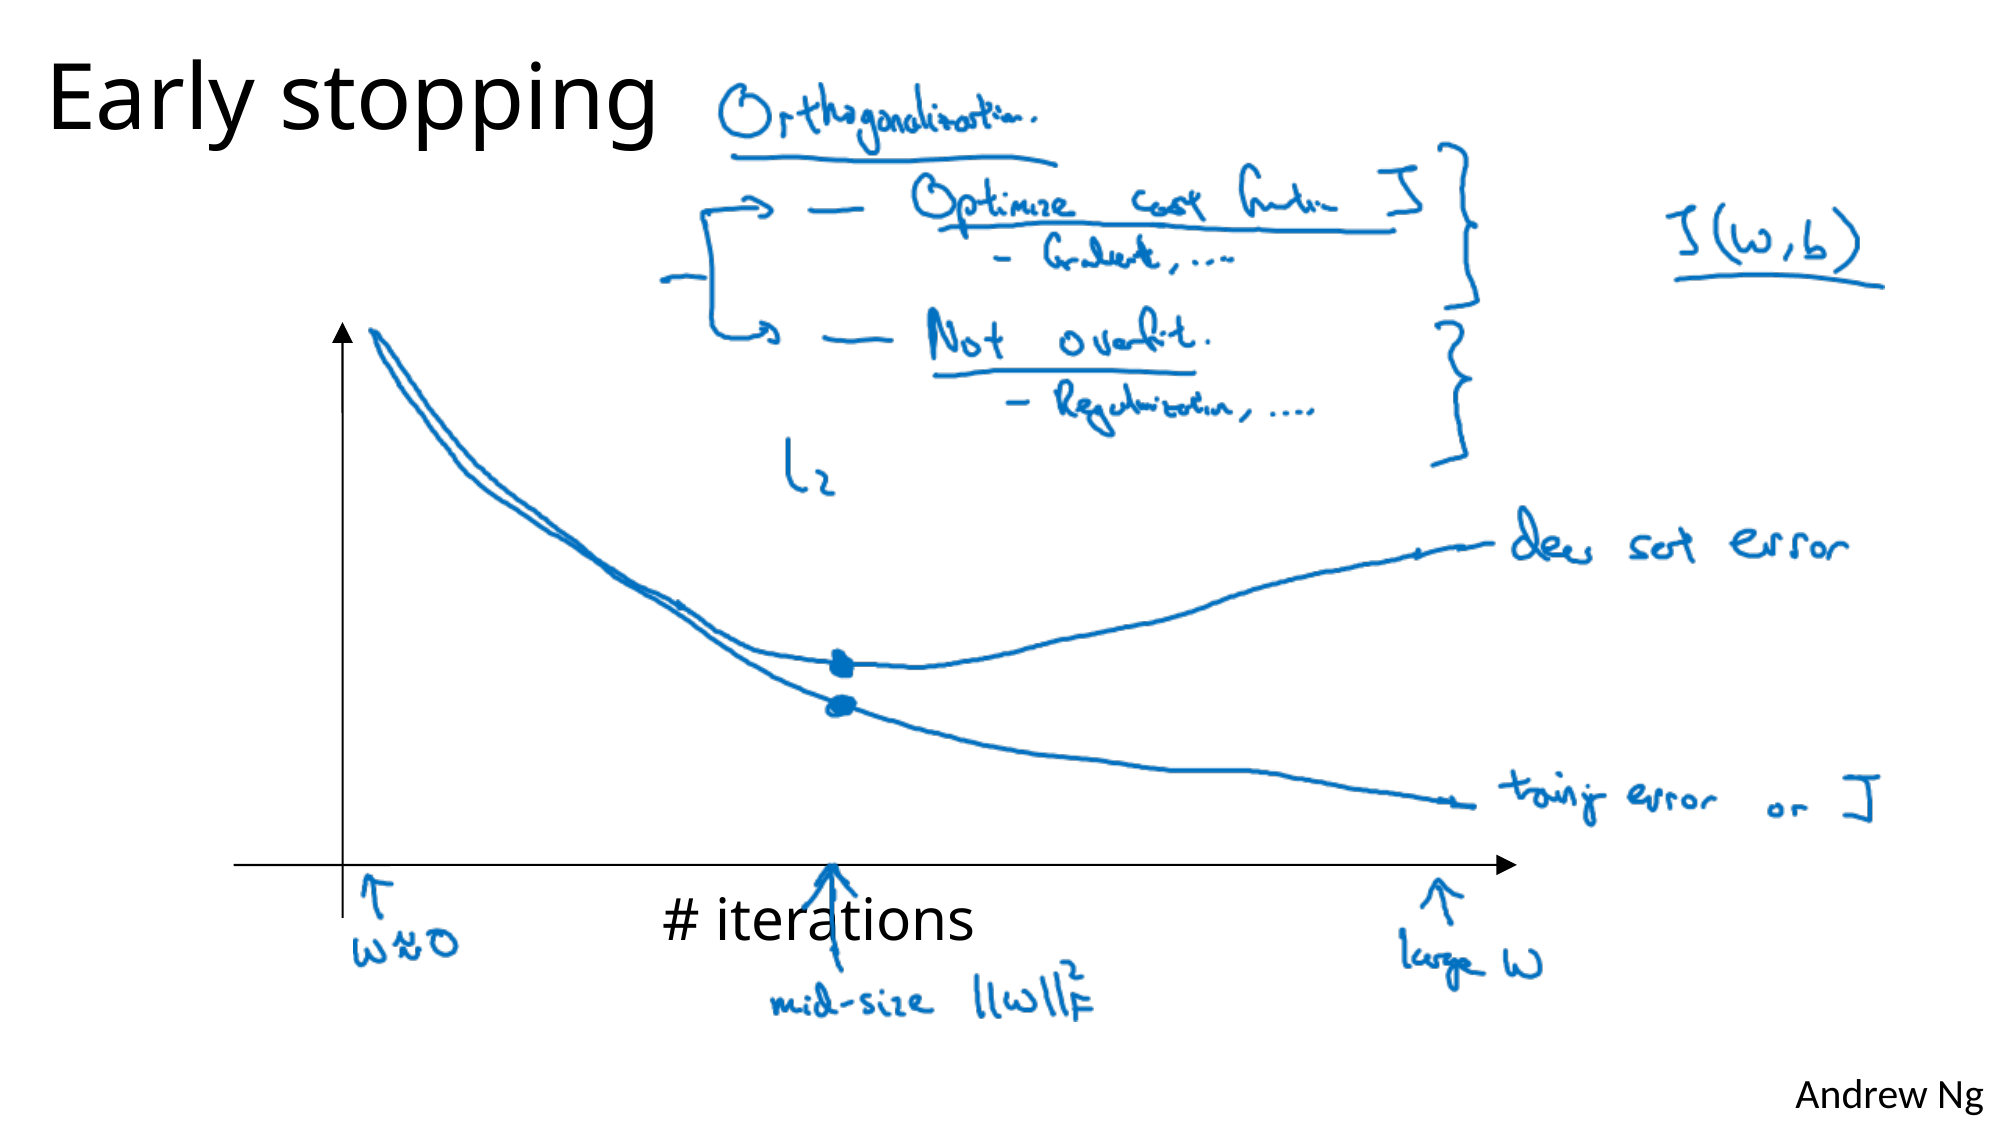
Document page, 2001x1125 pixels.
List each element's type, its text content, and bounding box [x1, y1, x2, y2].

picture [353, 82, 1885, 1022]
title Early stopping [30, 29, 1755, 248]
